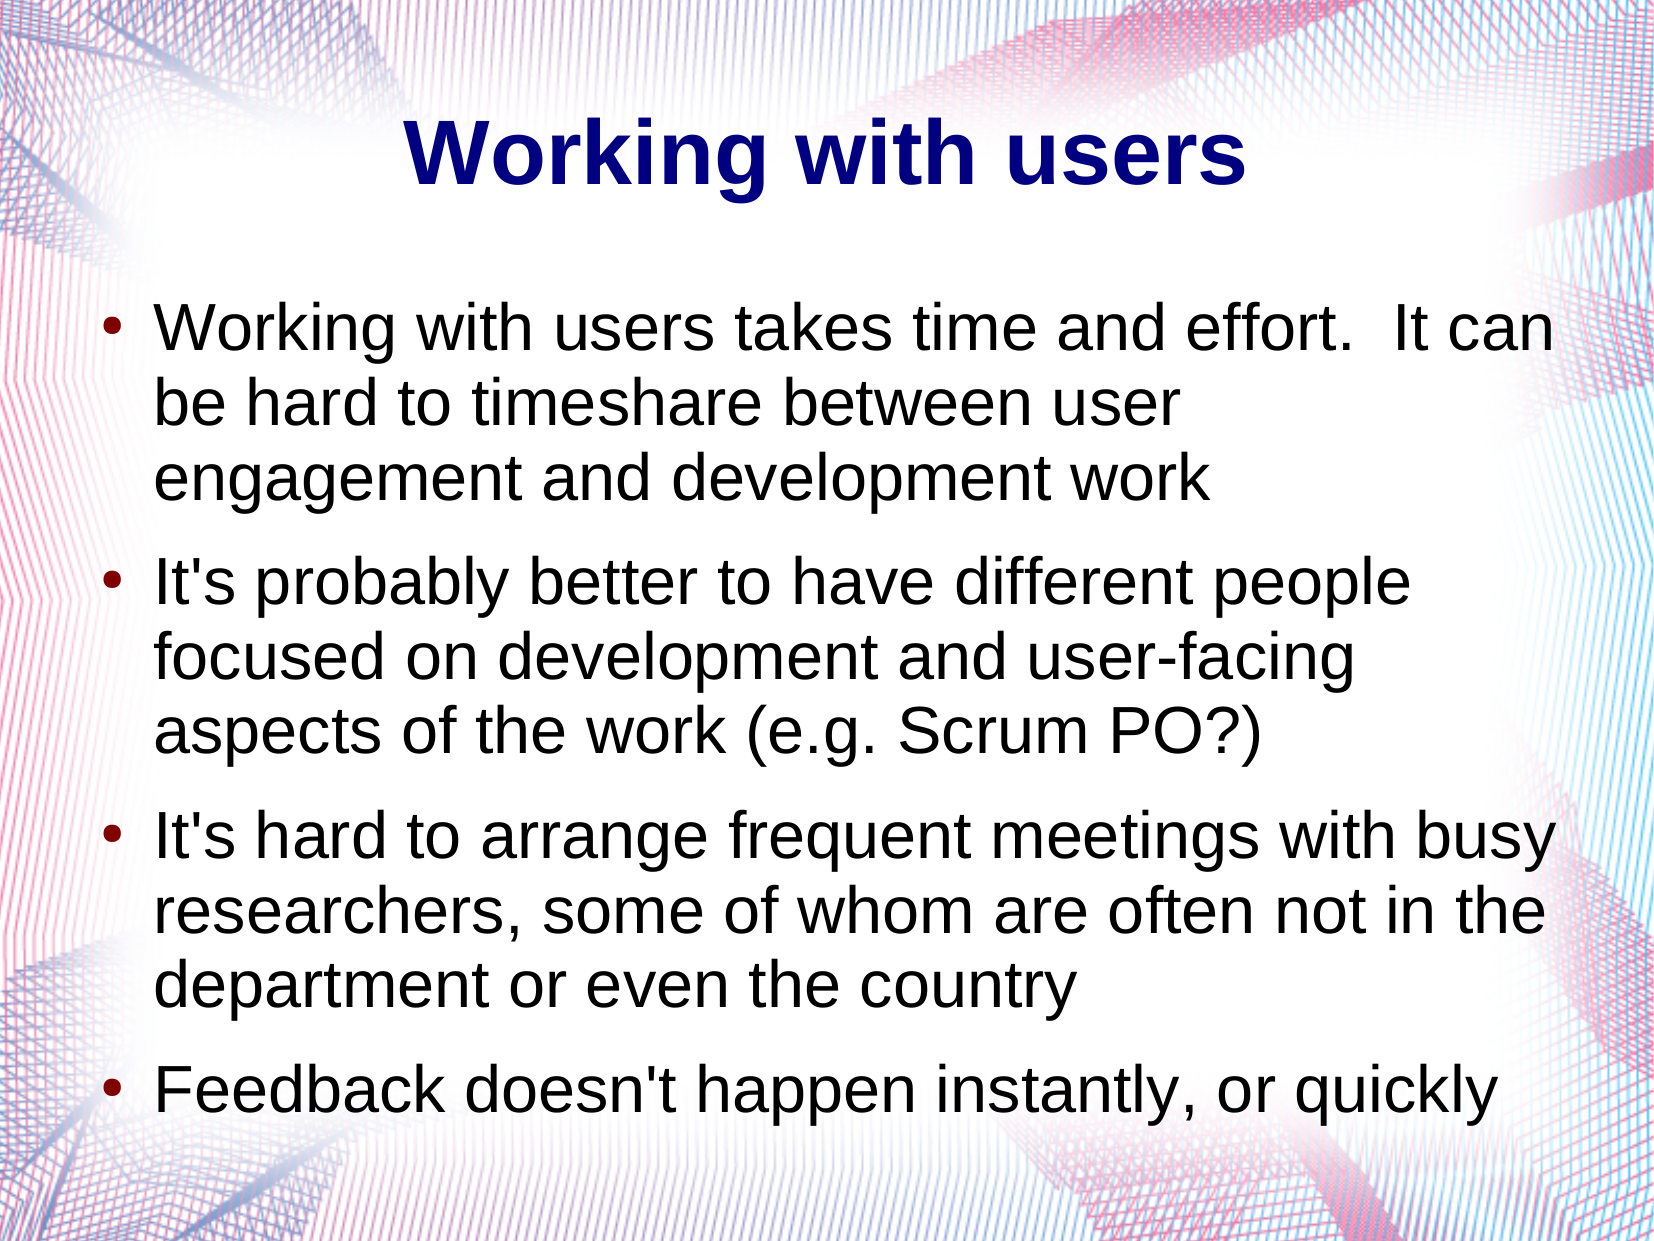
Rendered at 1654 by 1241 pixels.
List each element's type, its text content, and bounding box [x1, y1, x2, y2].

list Working with users takes time and effort. It can be hard to timeshare between user engagement and development work It's probably better to have different people focused on development and user-facing aspects of the work (e.g. Scrum PO?) It's hard to arrange frequent meetings with busy researchers, some of whom are often not in the department or even the country Feedback doesn't happen instantly, or quickly [82, 290, 1571, 1125]
picture [0, 0, 1654, 1241]
title Working with users [82, 56, 1571, 250]
